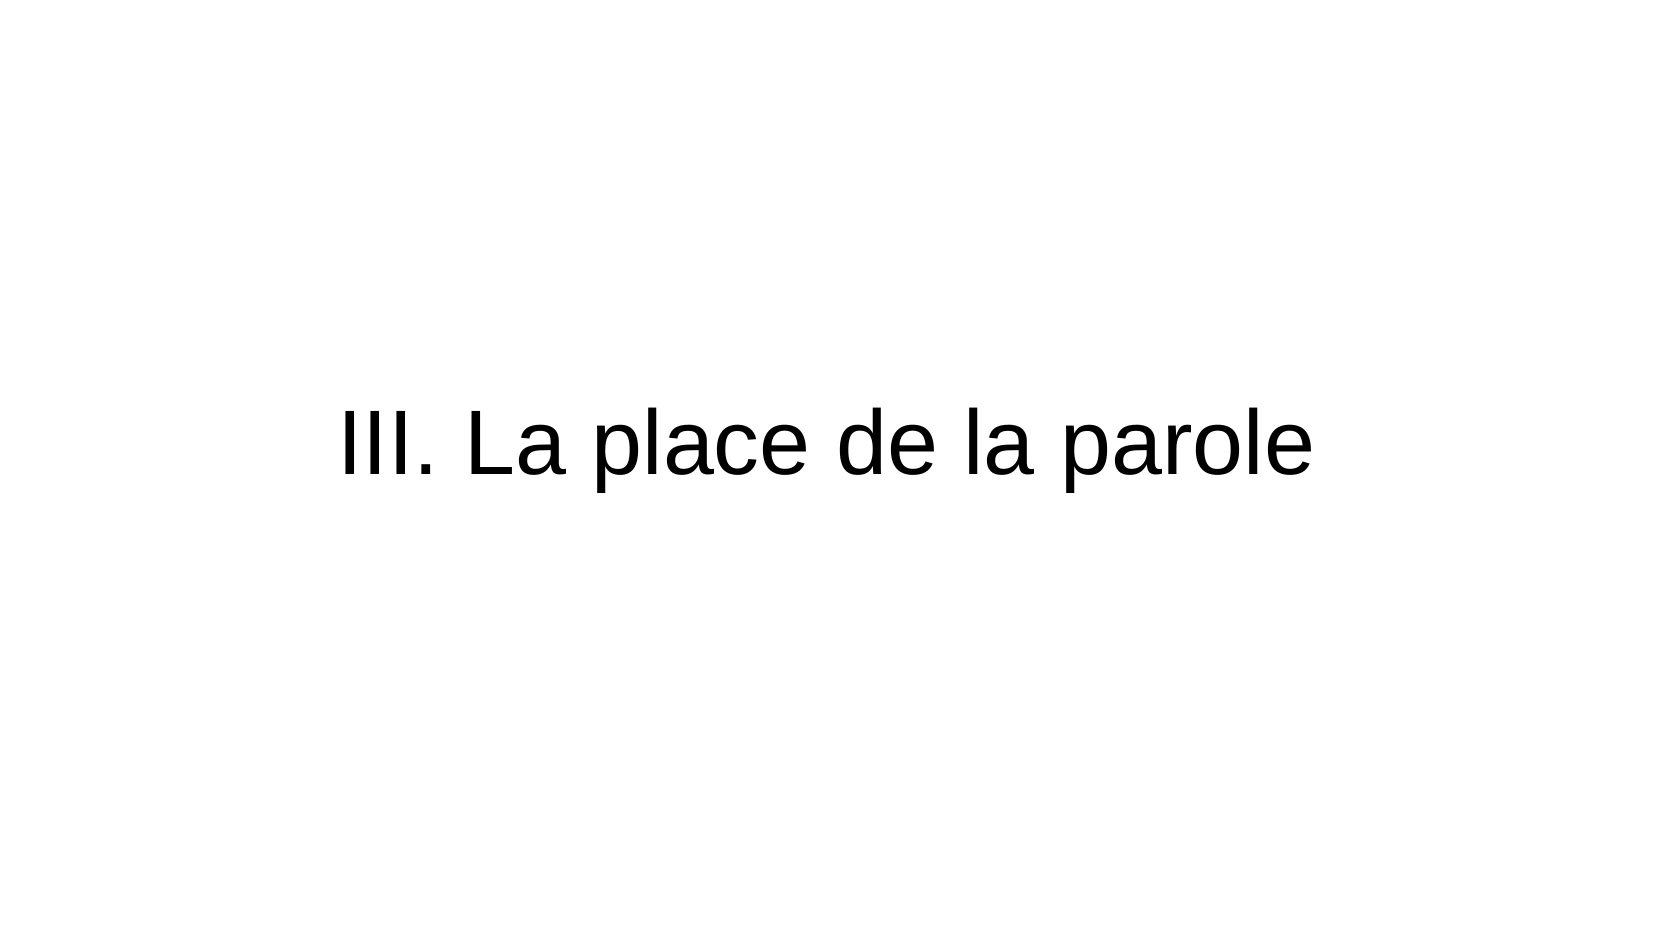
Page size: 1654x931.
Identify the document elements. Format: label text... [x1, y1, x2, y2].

text_box III. La place de la parole [0, 384, 1654, 502]
